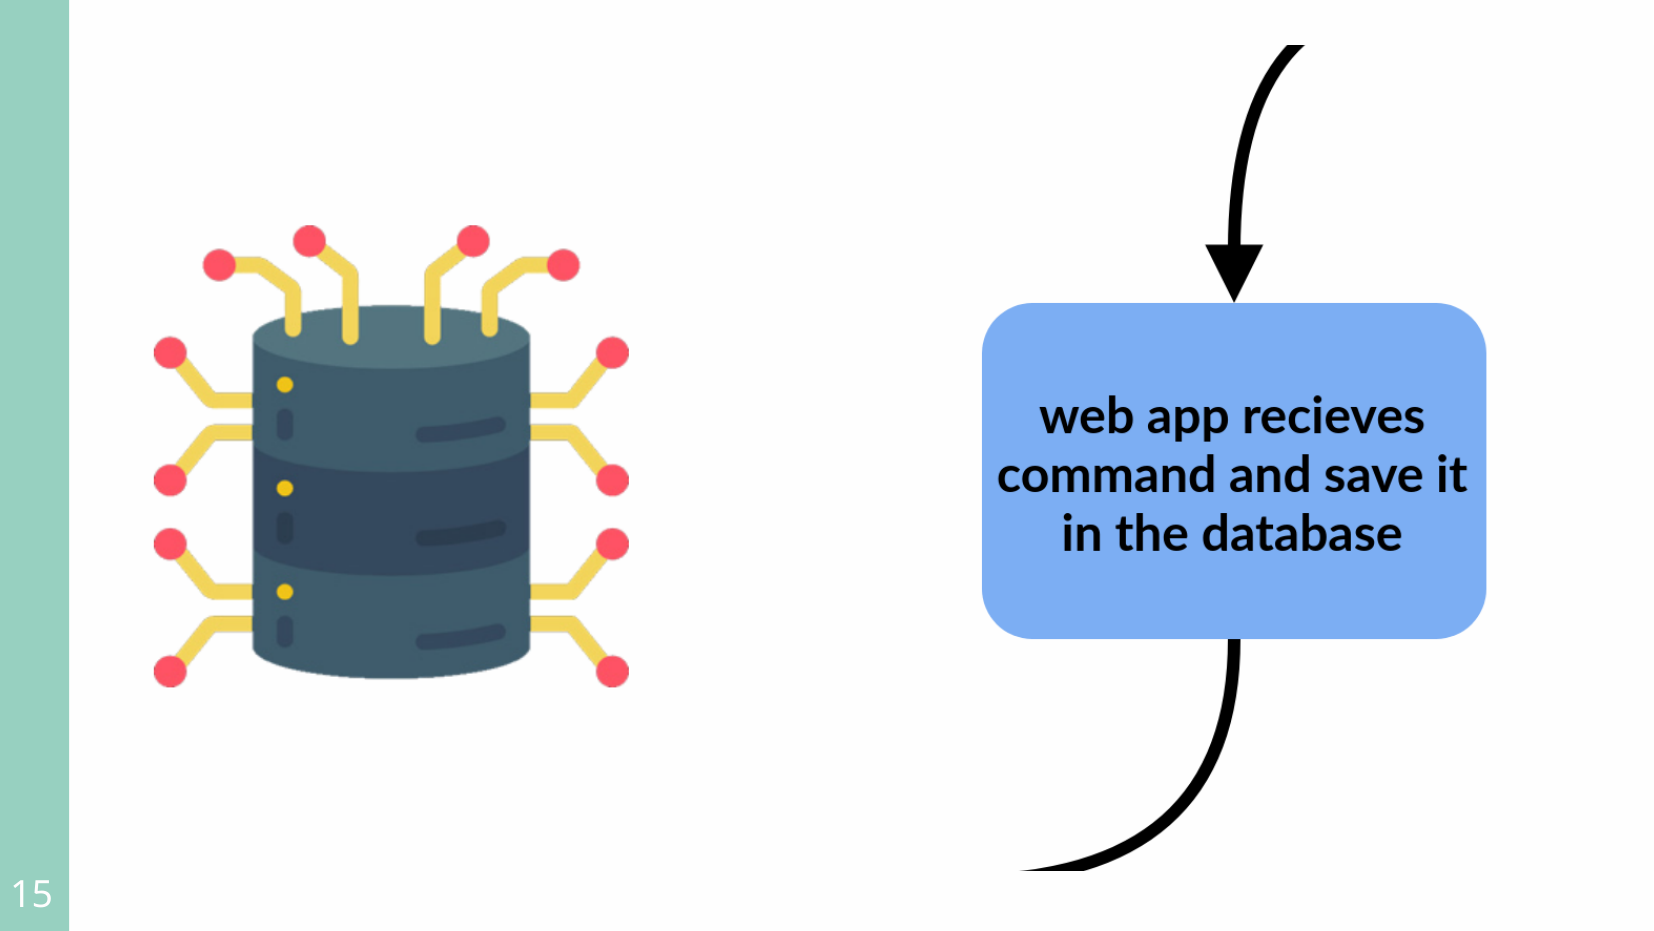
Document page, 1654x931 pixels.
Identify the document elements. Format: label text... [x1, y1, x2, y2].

text_box <number> [0, 860, 132, 931]
text_box [0, 0, 70, 860]
picture [70, 45, 1654, 871]
